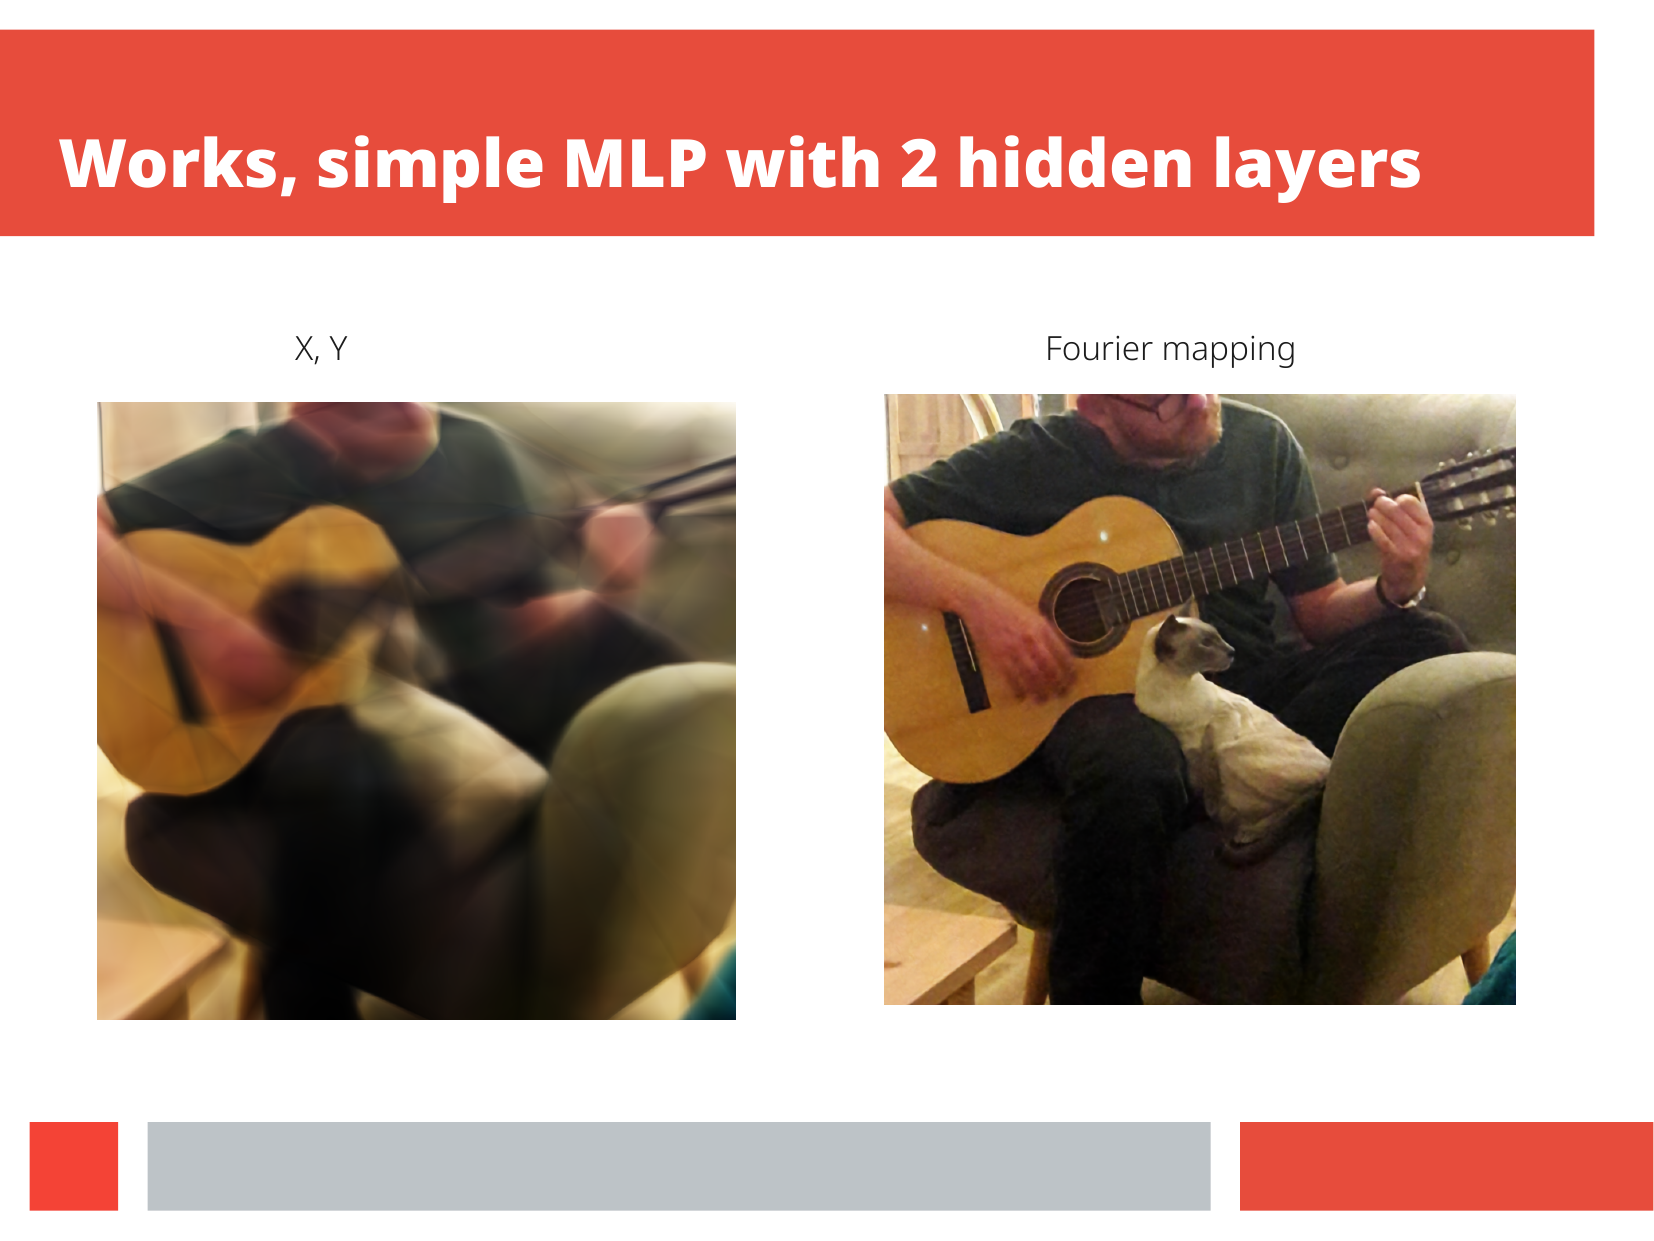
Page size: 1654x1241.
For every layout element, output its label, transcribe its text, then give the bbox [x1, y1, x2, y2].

list X, Y Fourier mapping [59, 324, 1565, 1093]
picture [97, 402, 736, 1021]
picture [884, 394, 1516, 1006]
title Works, simple MLP with 2 hidden layers [59, 59, 1595, 207]
